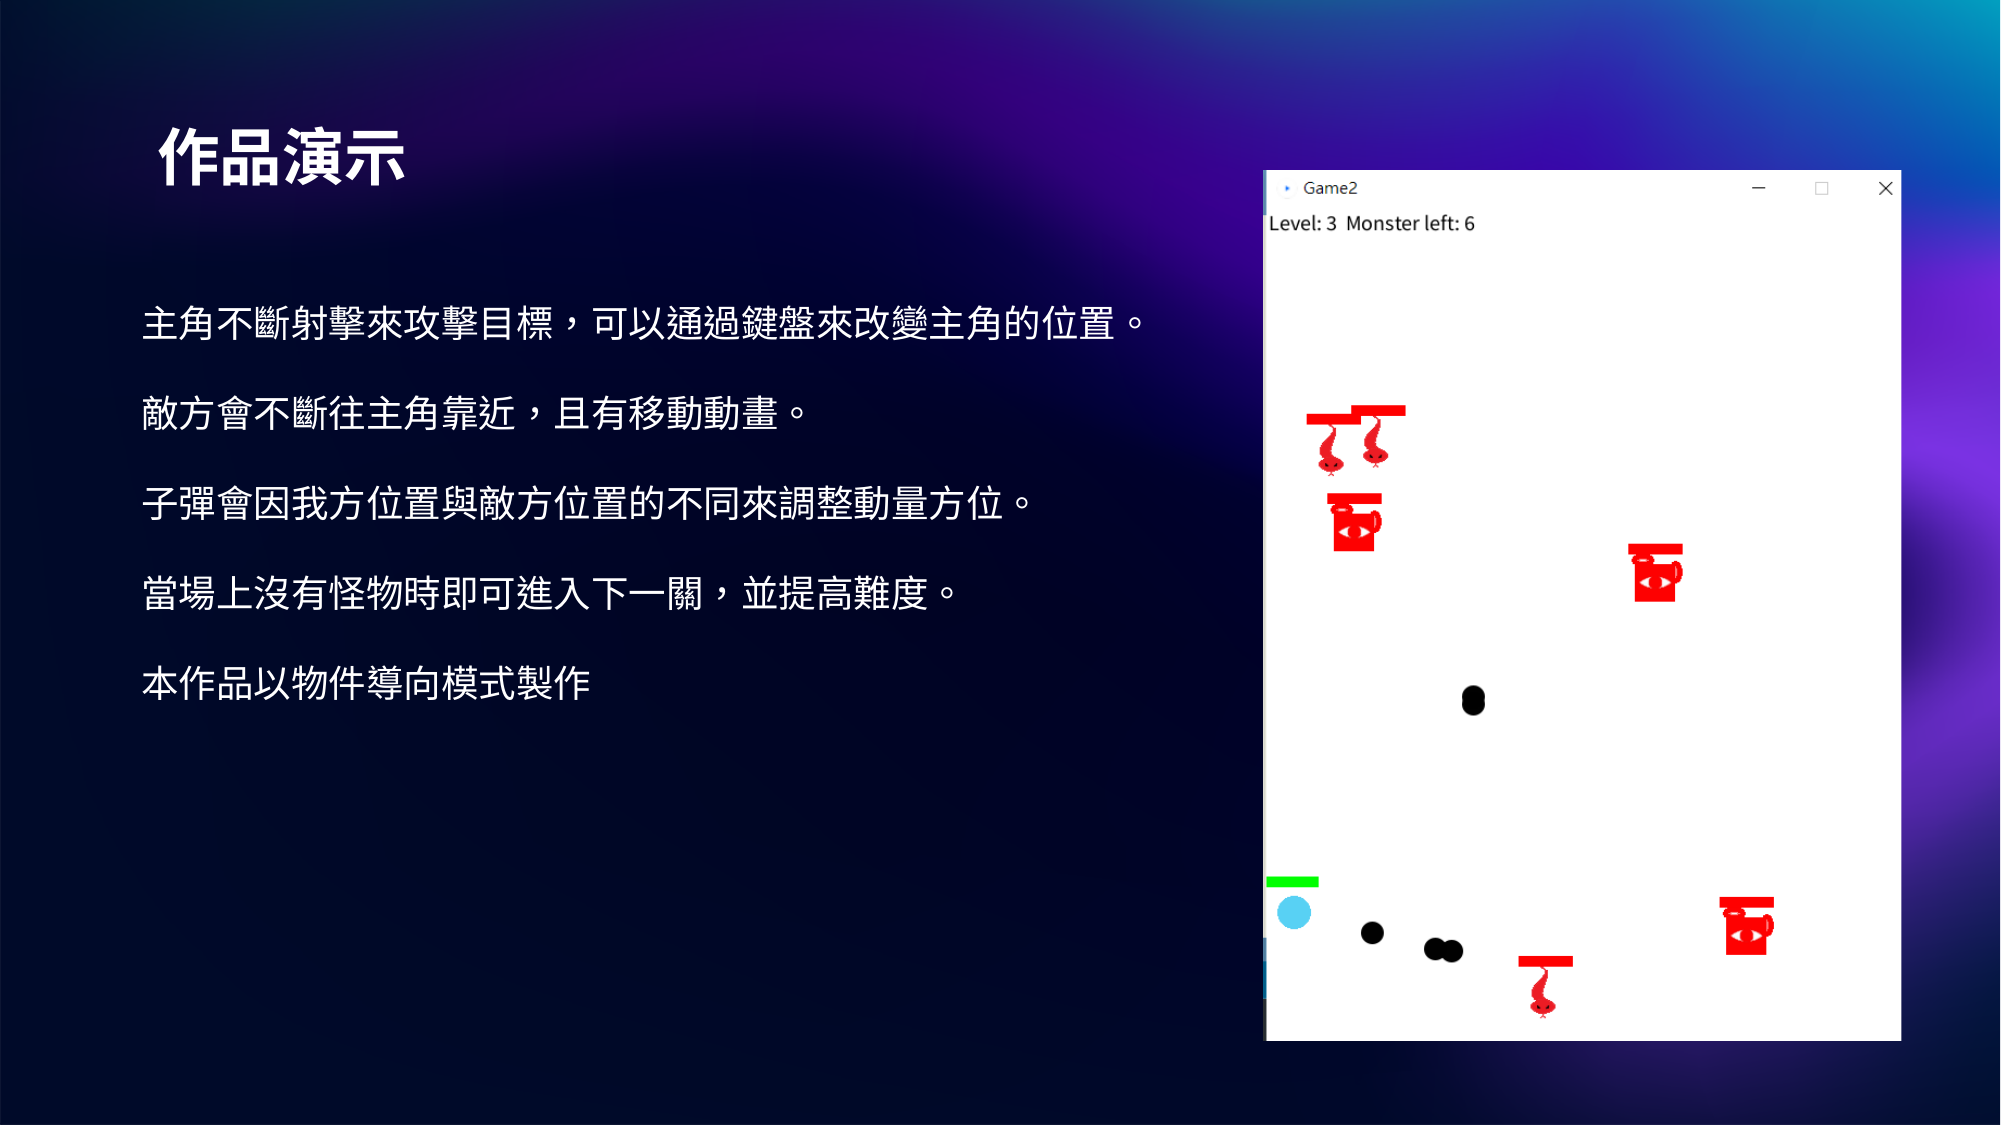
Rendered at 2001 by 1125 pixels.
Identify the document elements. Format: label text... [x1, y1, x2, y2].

picture [1263, 170, 1902, 1041]
text_box 主角不斷射擊來攻擊目標，可以通過鍵盤來改變主角的位置。 敵方會不斷往主角靠近，且有移動動畫。 子彈會因我方位置與敵方位置的不同來調整動量方位。 當場上沒有怪物時即可進入下一關，並提高難度。 本作品以物件導向模式製作 [126, 292, 1180, 717]
title 作品演示 [157, 118, 1001, 223]
